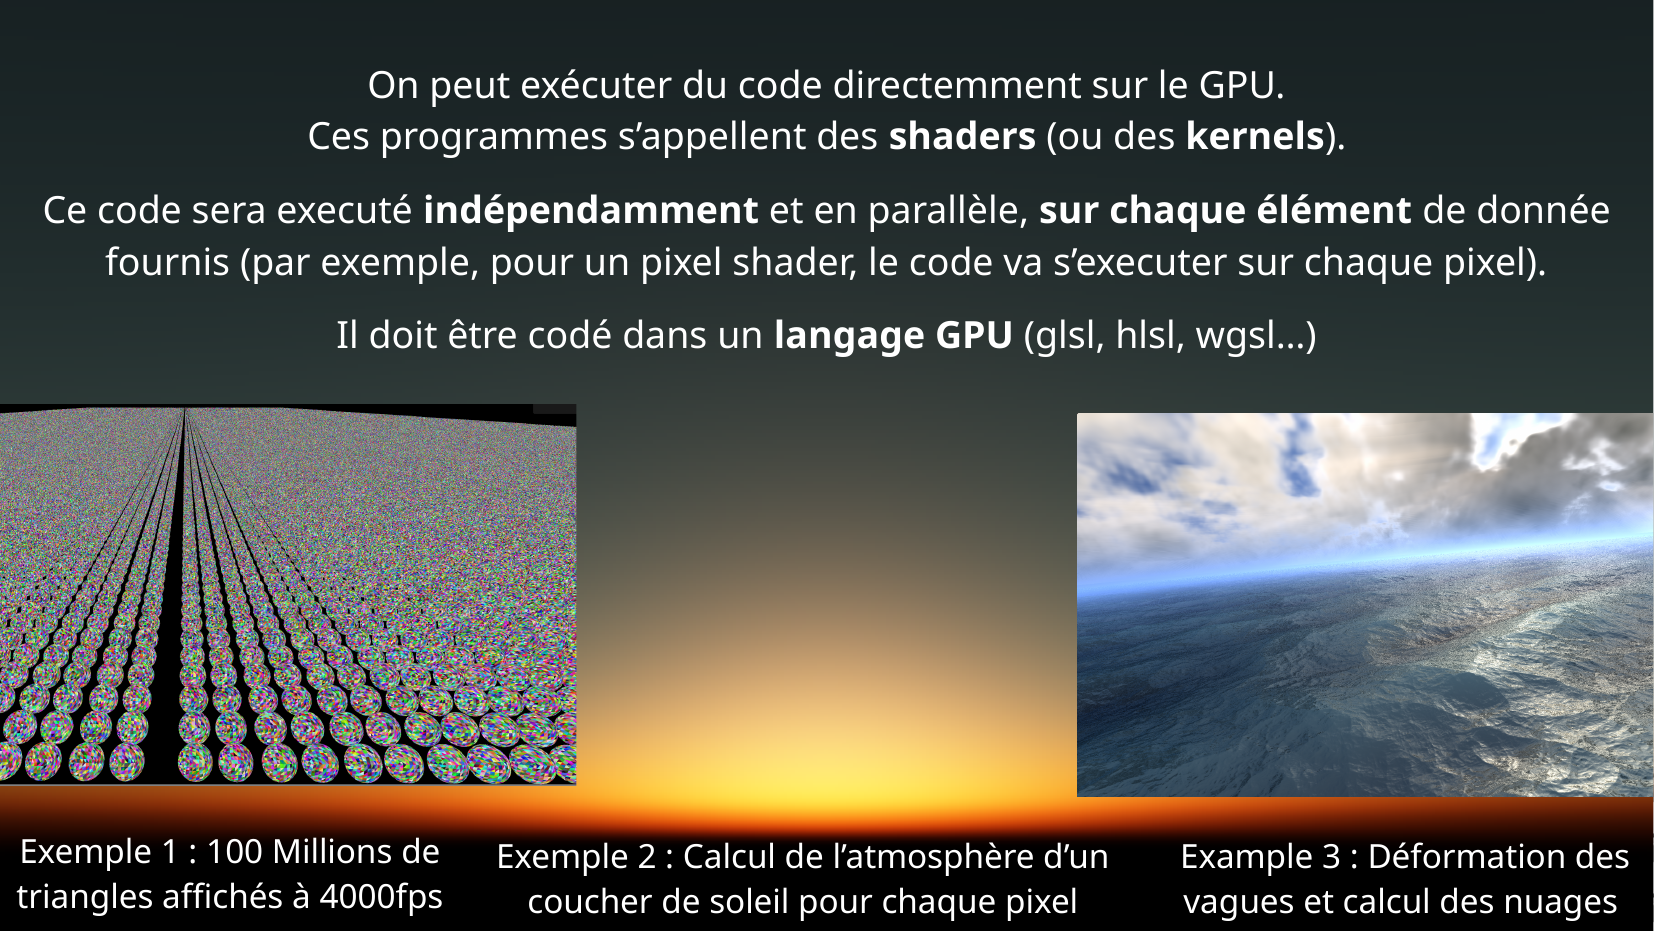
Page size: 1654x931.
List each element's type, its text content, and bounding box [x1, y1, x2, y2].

text_box Exemple 1 : 100 Millions de triangles affichés à 4000fps [0, 820, 479, 931]
picture [0, 0, 1654, 825]
text_box On peut exécuter du code directemment sur le GPU. Ces programmes s’appellent des shaders (ou des kernels). Ce code sera executé indépendamment et en parallèle, sur chaque élément de donnée fournis (par exemple, pour un pixel shader, le code va s’executer sur chaque pixel). Il doit être codé dans un langage GPU (glsl, hlsl, wgsl…) [25, 51, 1628, 368]
text_box Example 3 : Déformation des vagues et calcul des nuages [1139, 825, 1654, 931]
text_box Exemple 2 : Calcul de l’atmosphère d’un coucher de soleil pour chaque pixel [434, 825, 1139, 931]
